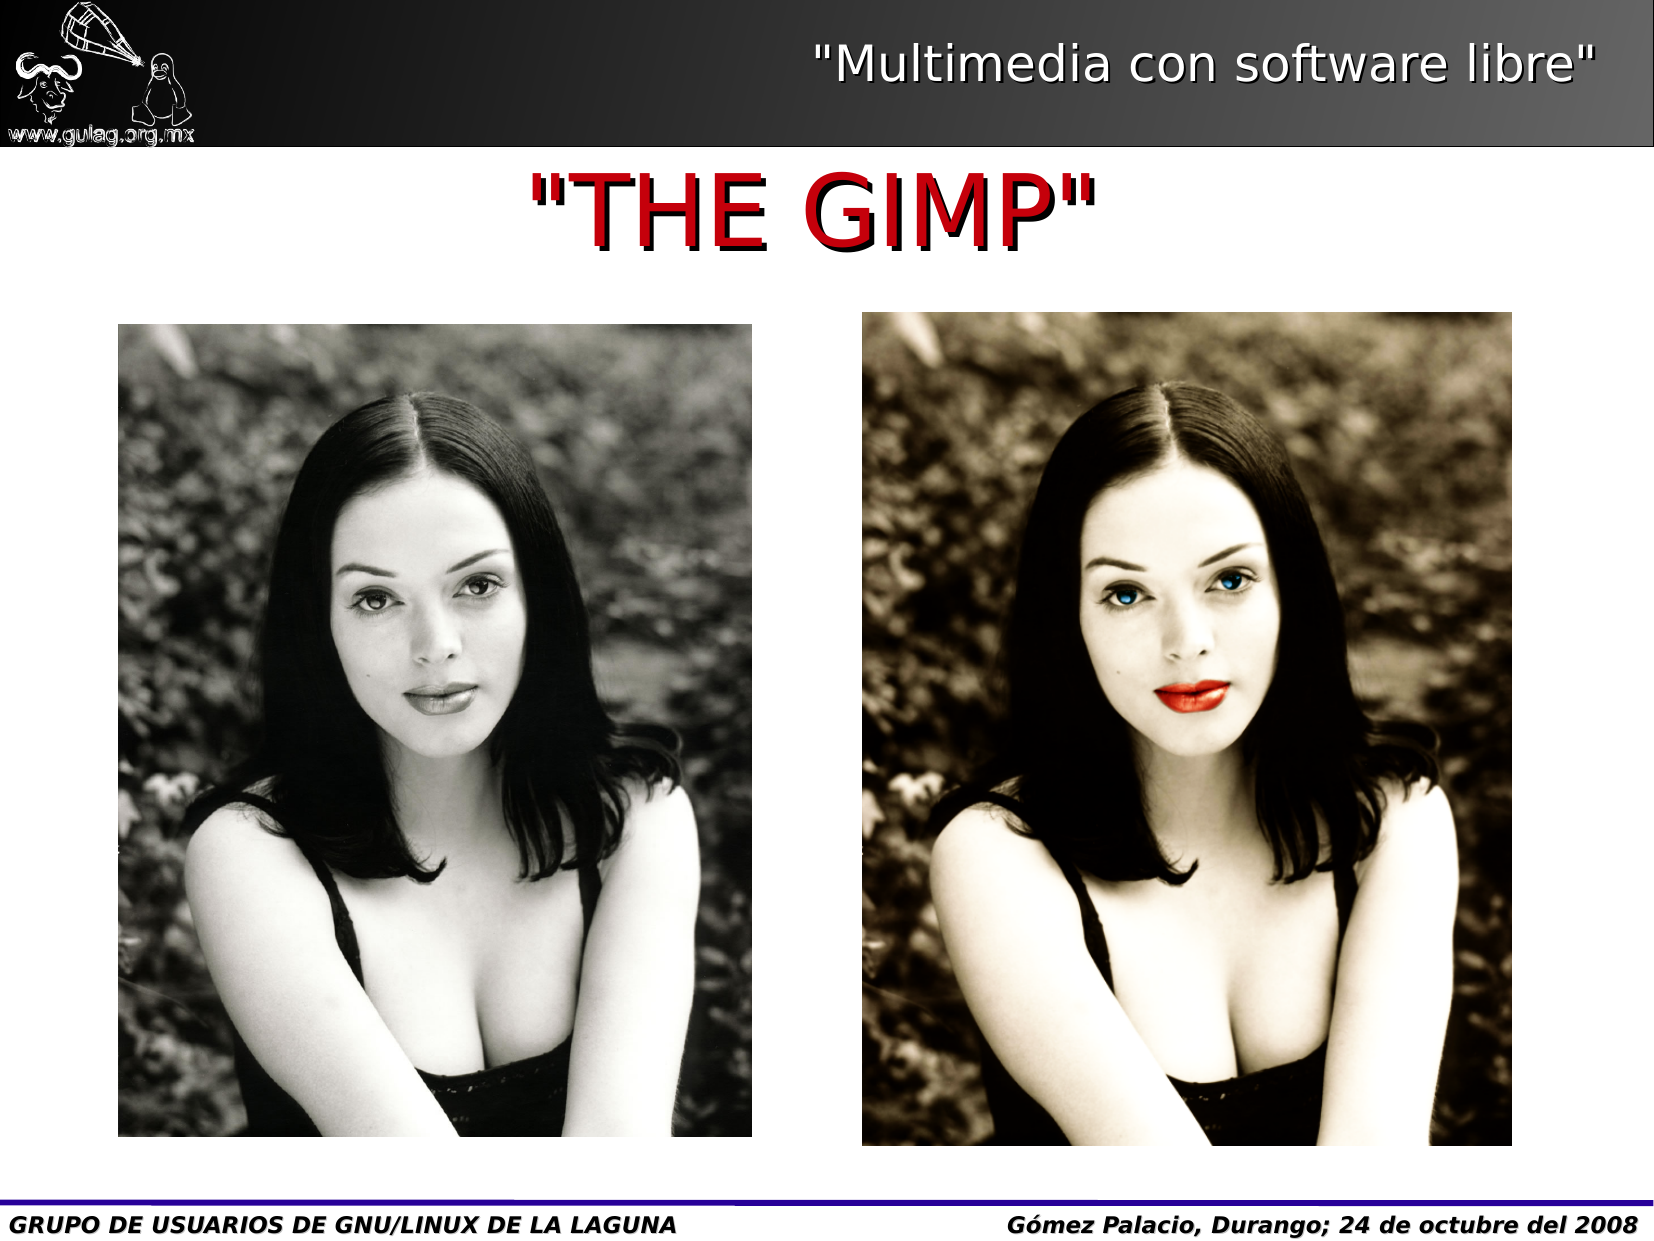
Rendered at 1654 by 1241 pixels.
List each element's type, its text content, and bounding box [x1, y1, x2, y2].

picture [118, 324, 752, 1137]
text_box Gómez Palacio, Durango; 24 de octubre del 2008 [992, 1204, 1654, 1241]
text_box GRUPO DE USUARIOS DE GNU/LINUX DE LA LAGUNA [0, 1204, 694, 1241]
picture [5, 0, 197, 148]
text_box [197, 0, 1654, 147]
text_box "THE GIMP" [501, 146, 1123, 278]
picture [862, 312, 1512, 1146]
text_box [0, 0, 5, 147]
text_box "Multimedia con software libre" [715, 27, 1614, 116]
